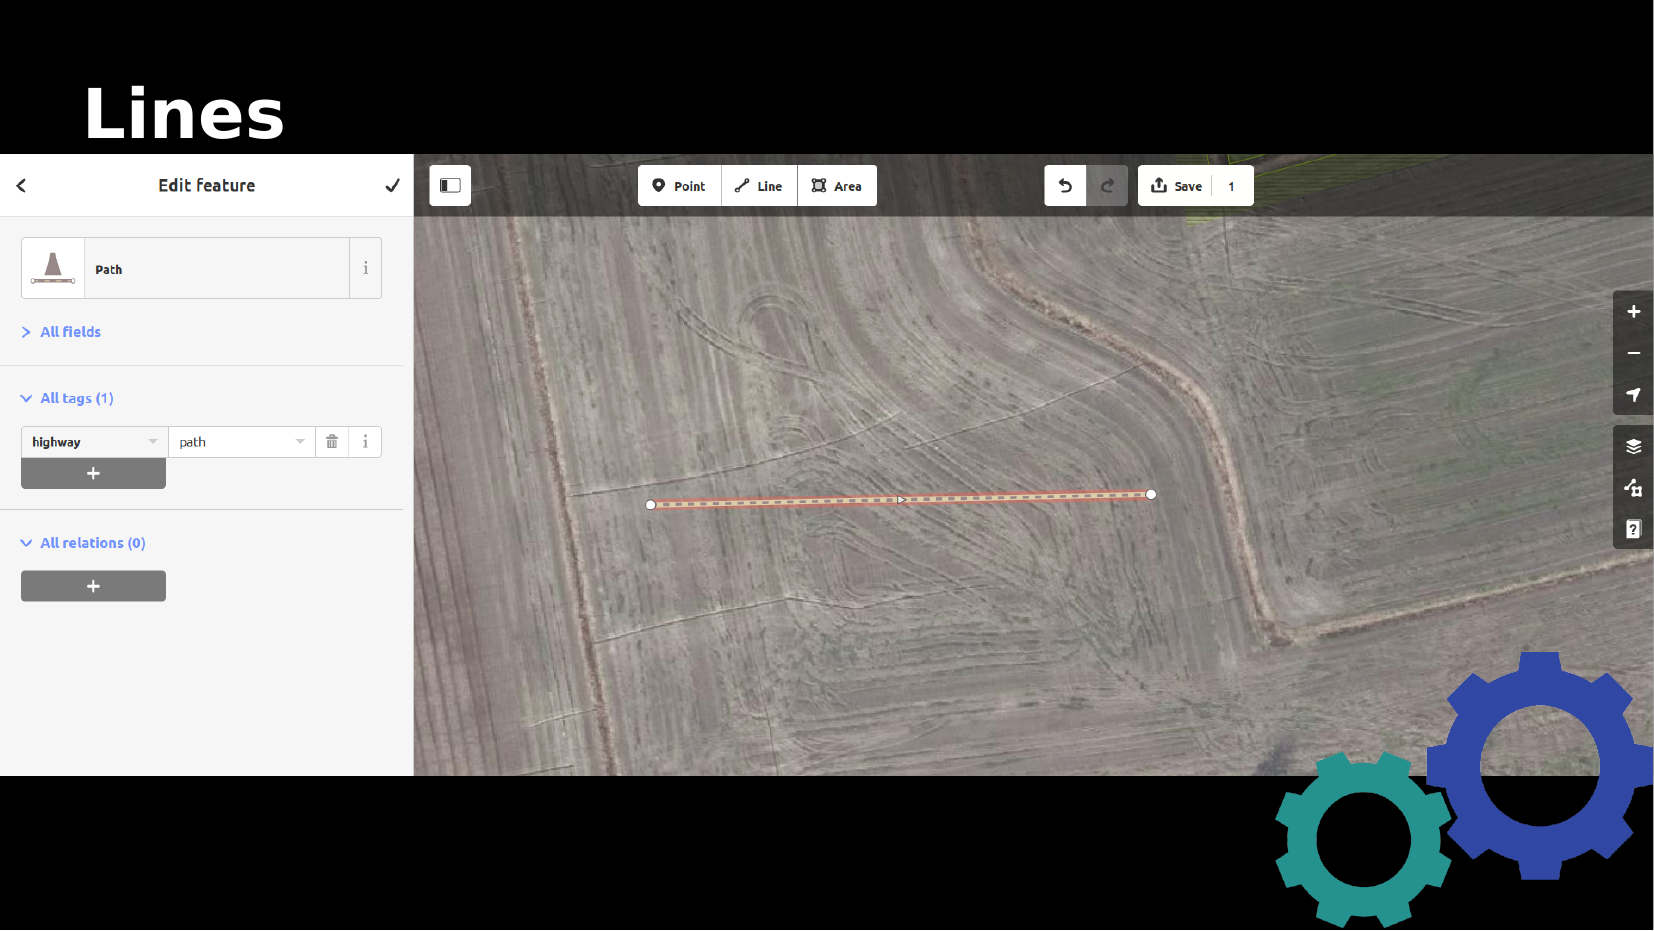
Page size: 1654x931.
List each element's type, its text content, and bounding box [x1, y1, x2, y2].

picture [0, 154, 1654, 928]
title Lines [82, 37, 1571, 154]
